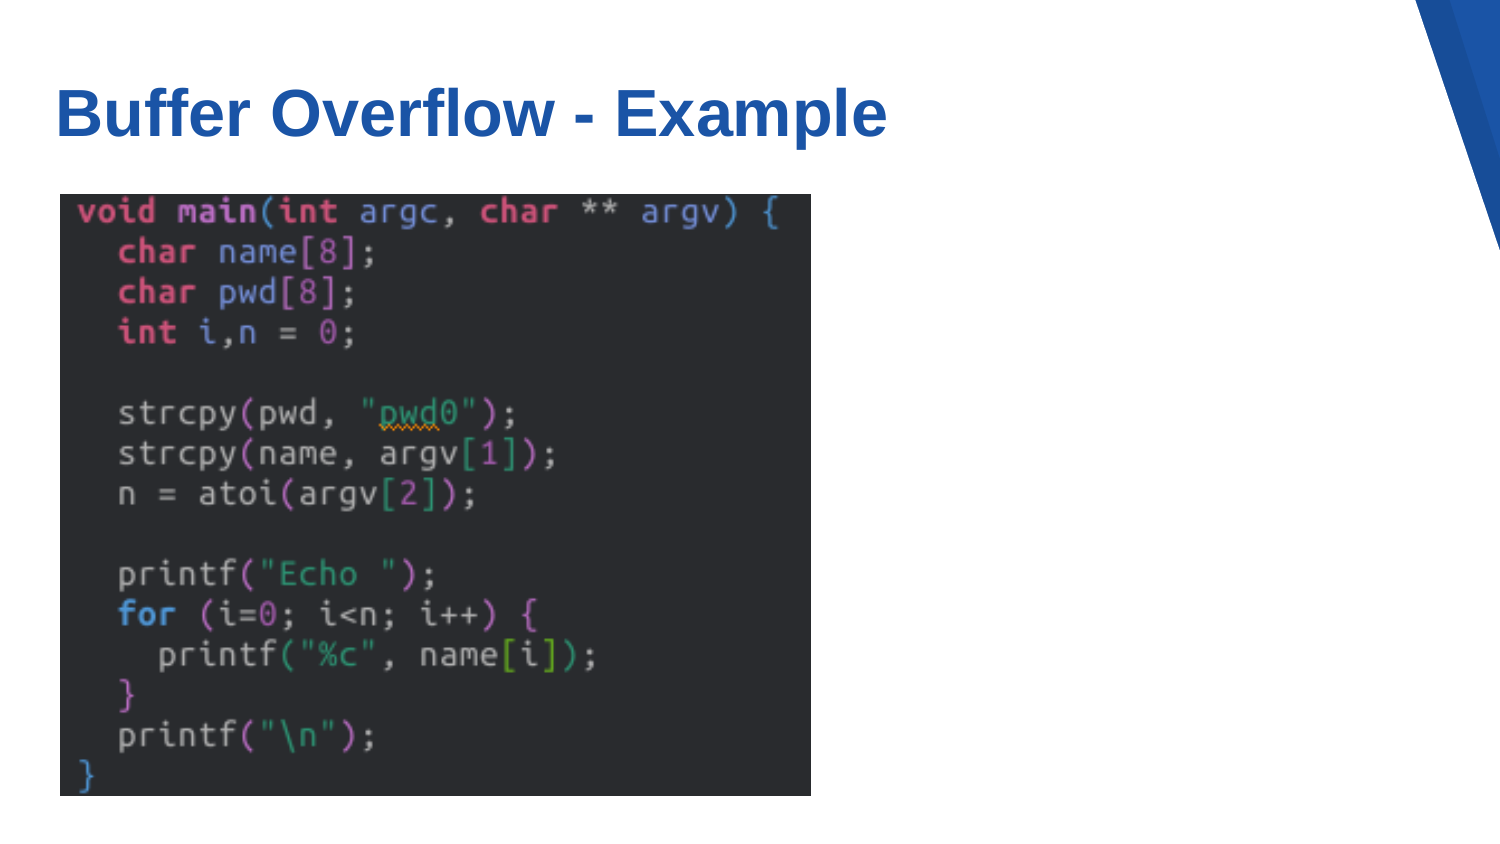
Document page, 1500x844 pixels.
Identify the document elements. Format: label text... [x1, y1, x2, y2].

title Buffer Overflow - Example [40, 97, 1231, 166]
picture [60, 194, 811, 796]
